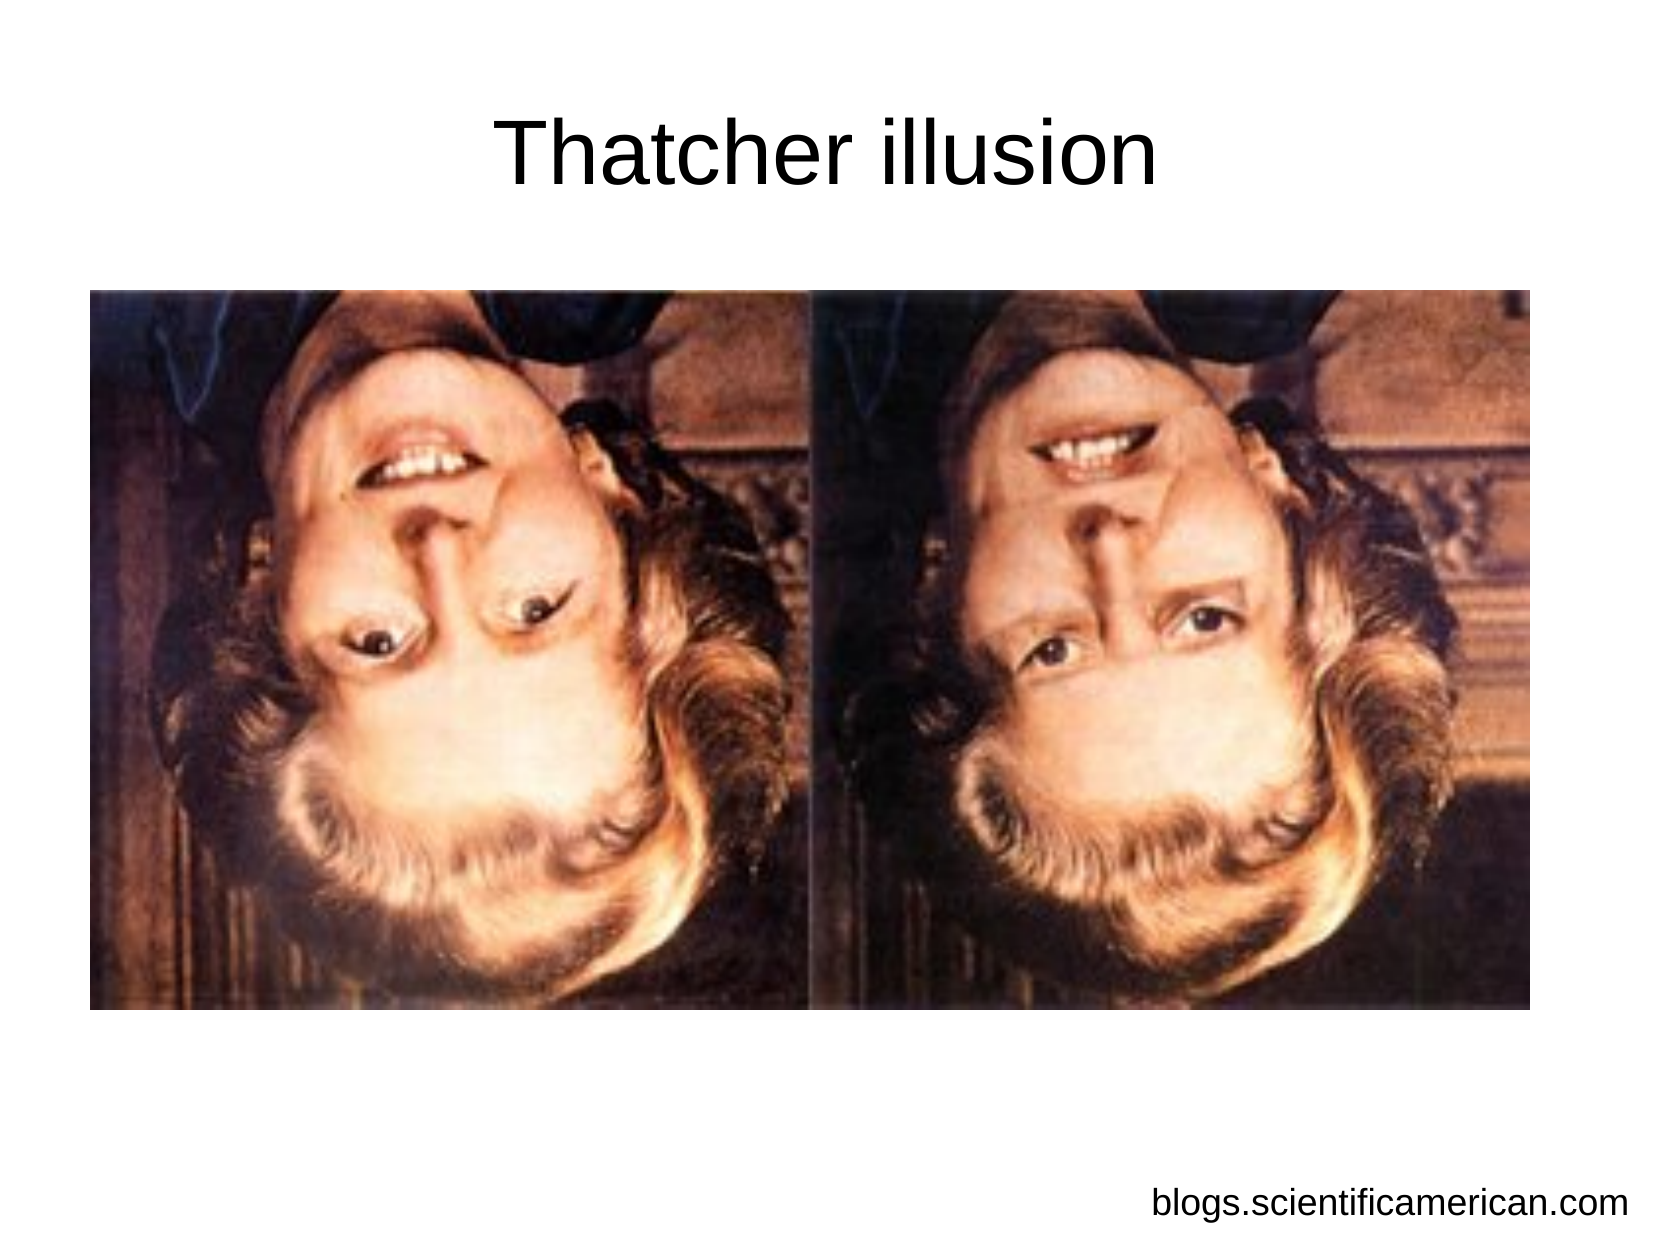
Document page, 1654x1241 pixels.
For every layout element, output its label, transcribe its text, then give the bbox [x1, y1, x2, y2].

picture [90, 290, 1530, 1010]
title Thatcher illusion [82, 49, 1571, 257]
text_box blogs.scientificamerican.com [1136, 1174, 1645, 1231]
